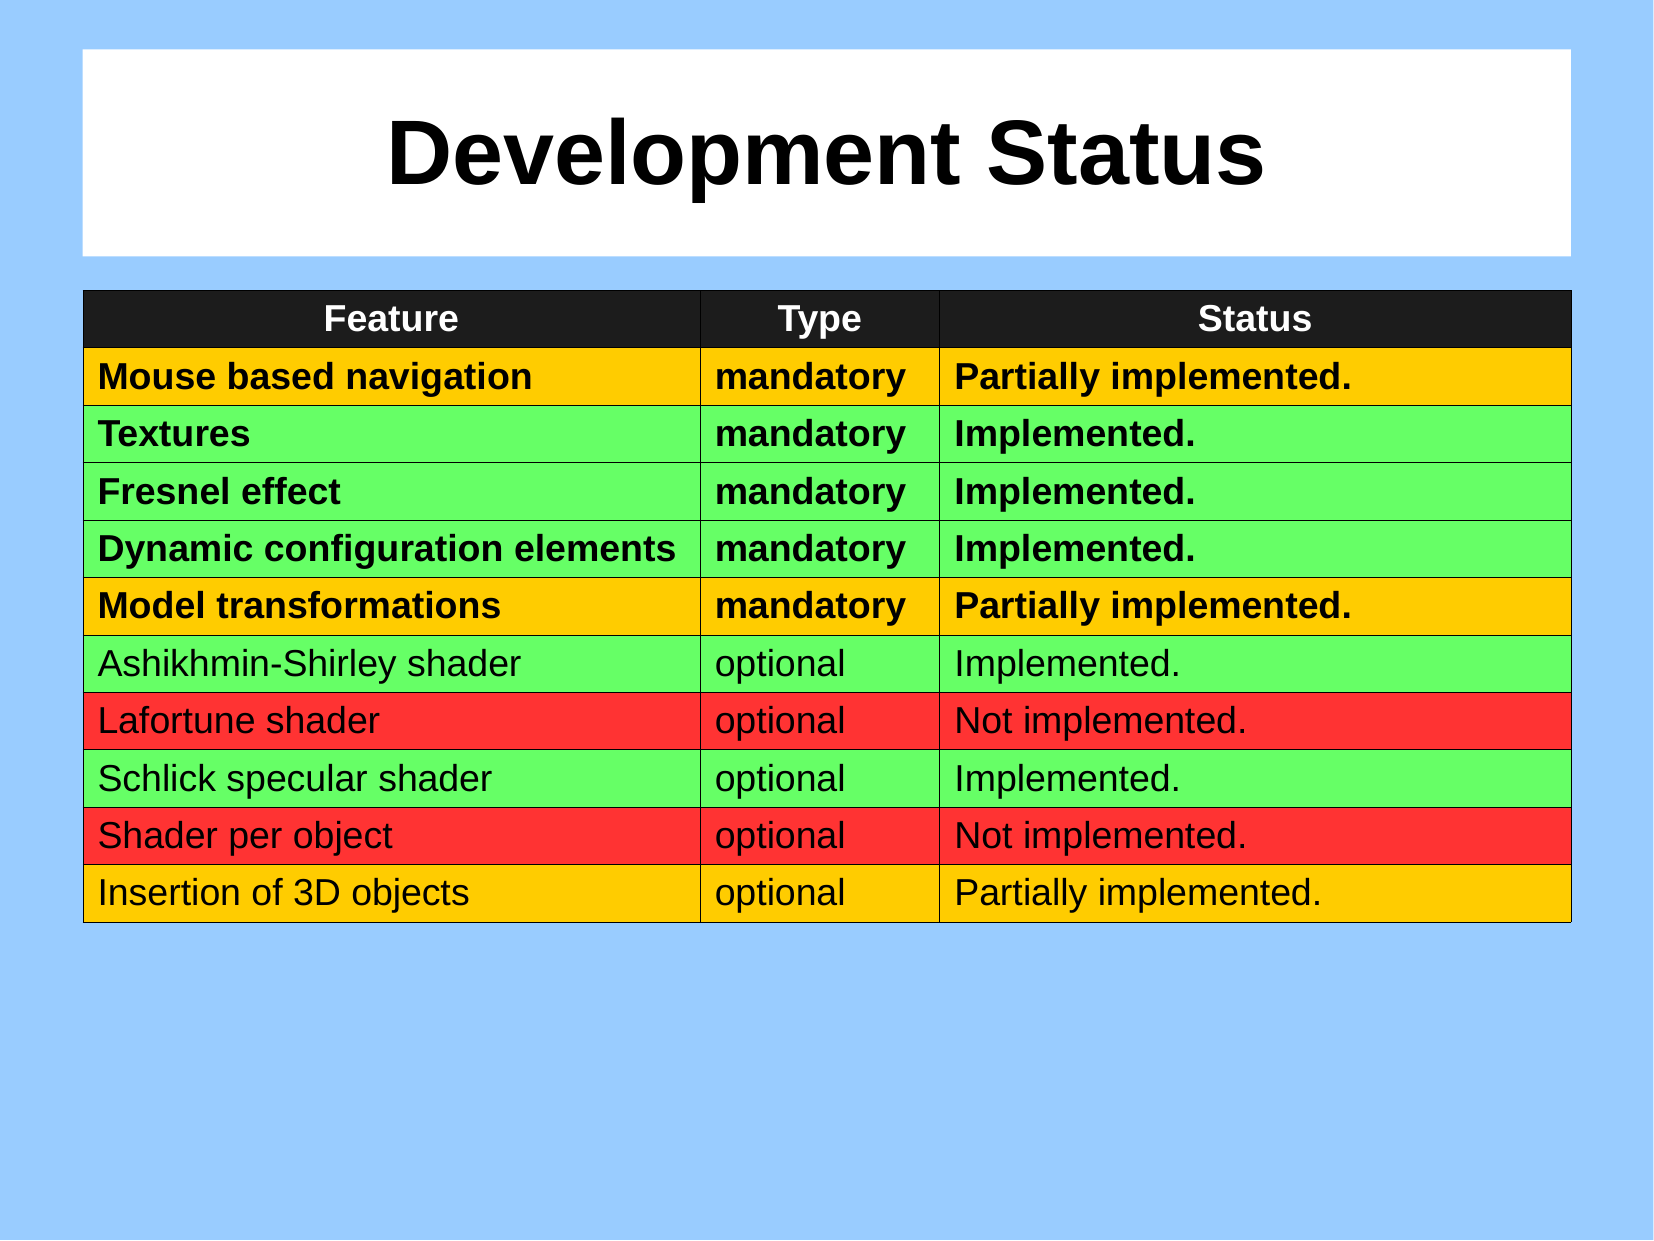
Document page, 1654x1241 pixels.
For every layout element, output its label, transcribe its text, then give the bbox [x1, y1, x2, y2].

table_cell mandatory [701, 348, 939, 405]
table_cell Implemented. [940, 521, 1571, 577]
table_cell optional [701, 865, 939, 922]
table_cell Model transformations [84, 578, 700, 635]
table_cell Lafortune shader [84, 693, 700, 749]
table_cell mandatory [701, 521, 939, 577]
table_cell Fresnel effect [84, 463, 700, 520]
table_cell Ashikhmin-Shirley shader [84, 636, 700, 692]
table_cell Not implemented. [940, 693, 1571, 749]
table_cell Textures [84, 406, 700, 462]
table_cell Insertion of 3D objects [84, 865, 700, 922]
table_cell Dynamic configuration elements [84, 521, 700, 577]
table_cell Not implemented. [940, 808, 1571, 864]
table_cell Mouse based navigation [84, 348, 700, 405]
table_cell optional [701, 808, 939, 864]
table_cell mandatory [701, 406, 939, 462]
table_cell Schlick specular shader [84, 750, 700, 807]
table_cell Shader per object [84, 808, 700, 864]
table_cell optional [701, 693, 939, 749]
table_cell optional [701, 636, 939, 692]
table_header Status [940, 291, 1571, 347]
table_header Type [701, 291, 939, 347]
table_cell Implemented. [940, 636, 1571, 692]
table_cell Implemented. [940, 750, 1571, 807]
table_cell optional [701, 750, 939, 807]
table_cell Partially implemented. [940, 348, 1571, 405]
table_cell Implemented. [940, 463, 1571, 520]
table_cell Partially implemented. [940, 865, 1571, 922]
title Development Status [82, 49, 1571, 257]
table_cell mandatory [701, 463, 939, 520]
table_cell mandatory [701, 578, 939, 635]
table_cell Partially implemented. [940, 578, 1571, 635]
table_header Feature [84, 291, 700, 347]
table_cell Implemented. [940, 406, 1571, 462]
